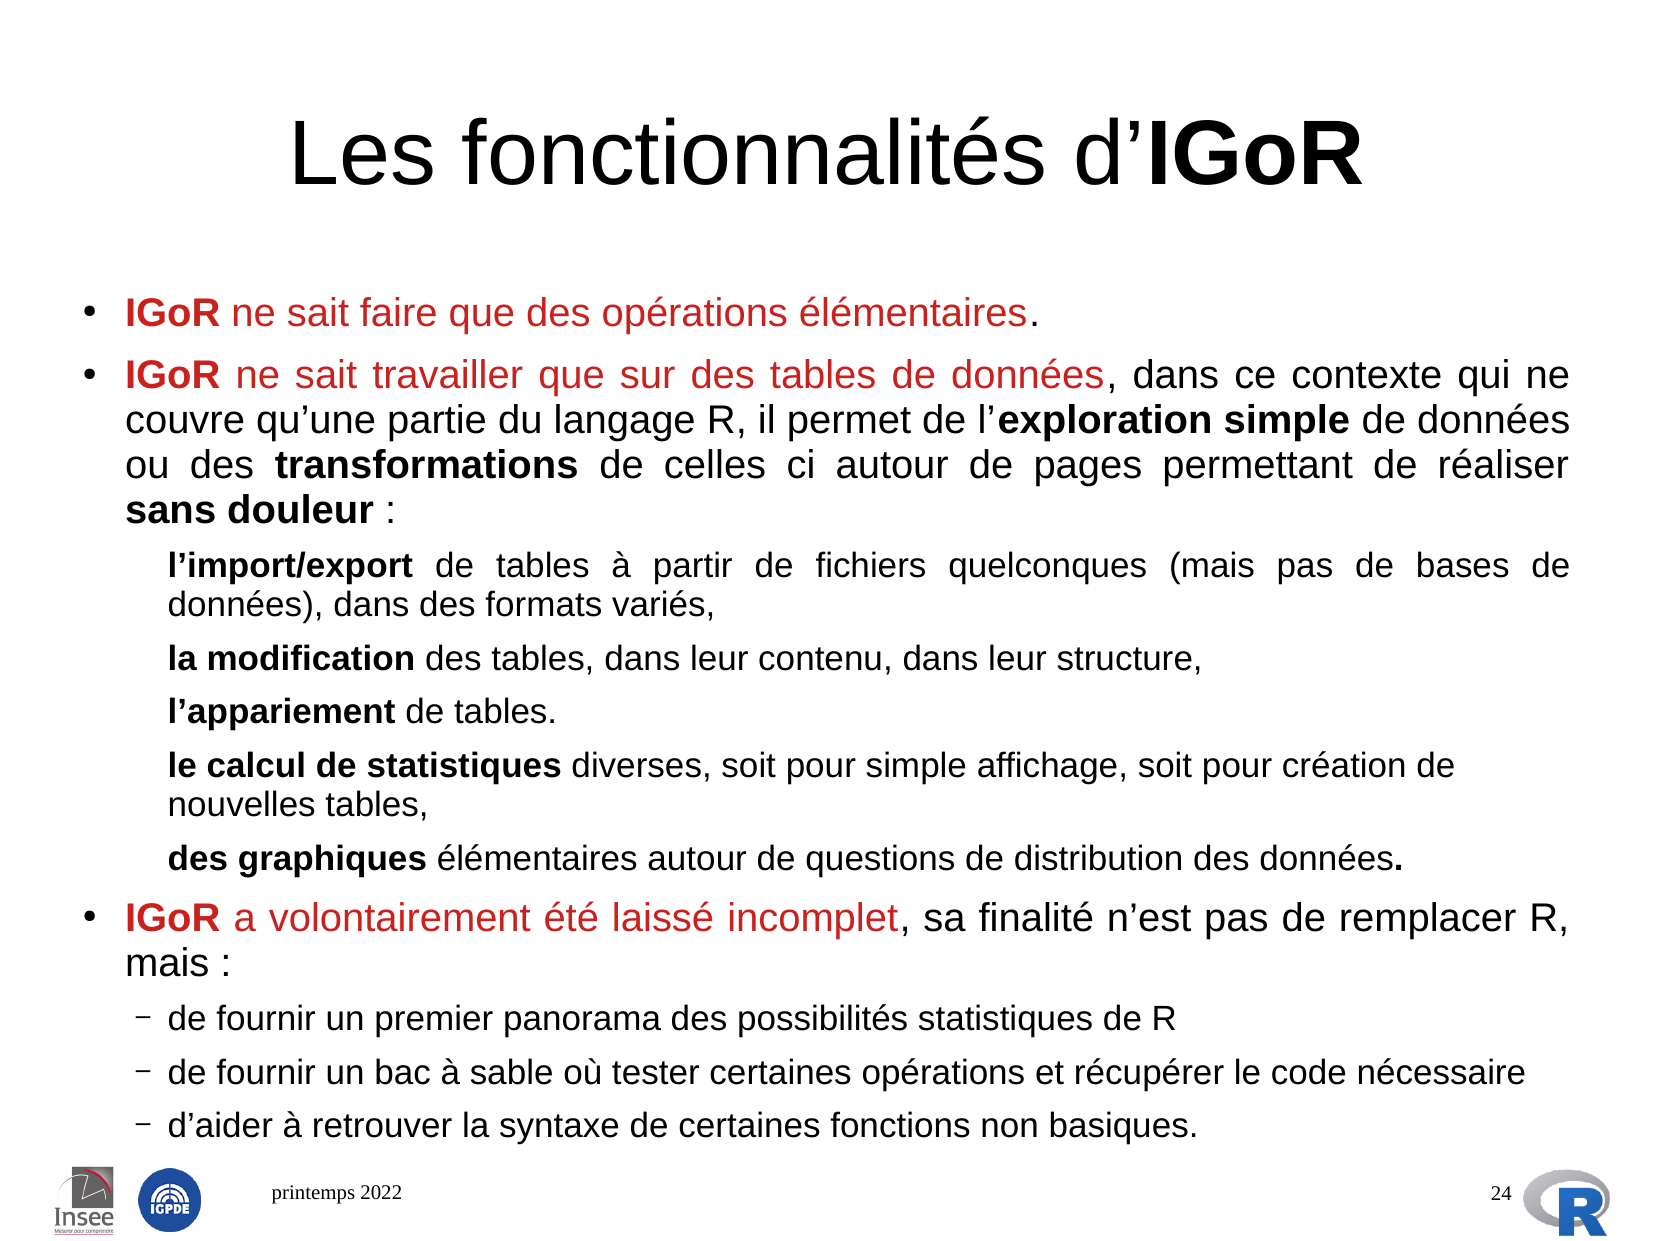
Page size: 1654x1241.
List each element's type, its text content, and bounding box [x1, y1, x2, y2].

list IGoR ne sait faire que des opérations élémentaires. IGoR ne sait travailler que sur des tables de données, dans ce contexte qui ne couvre qu’une partie du langage R, il permet de l’exploration simple de données ou des transformations de celles ci autour de pages permettant de réaliser sans douleur : l’import/export de tables à partir de fichiers quelconques (mais pas de bases de données), dans des formats variés, la modification des tables, dans leur contenu, dans leur structure, l’appariement de tables. le calcul de statistiques diverses, soit pour simple affichage, soit pour création de nouvelles tables, des graphiques élémentaires autour de questions de distribution des données. IGoR a volontairement été laissé incomplet, sa finalité n’est pas de remplacer R, mais : de fournir un premier panorama des possibilités statistiques de R de fournir un bac à sable où tester certaines opérations et récupérer le code nécessaire d’aider à retrouver la syntaxe de certaines fonctions non basiques. [82, 290, 1571, 1146]
picture [138, 1168, 201, 1232]
picture [47, 1163, 120, 1236]
picture [1523, 1169, 1610, 1236]
title Les fonctionnalités d’IGoR [82, 49, 1571, 257]
